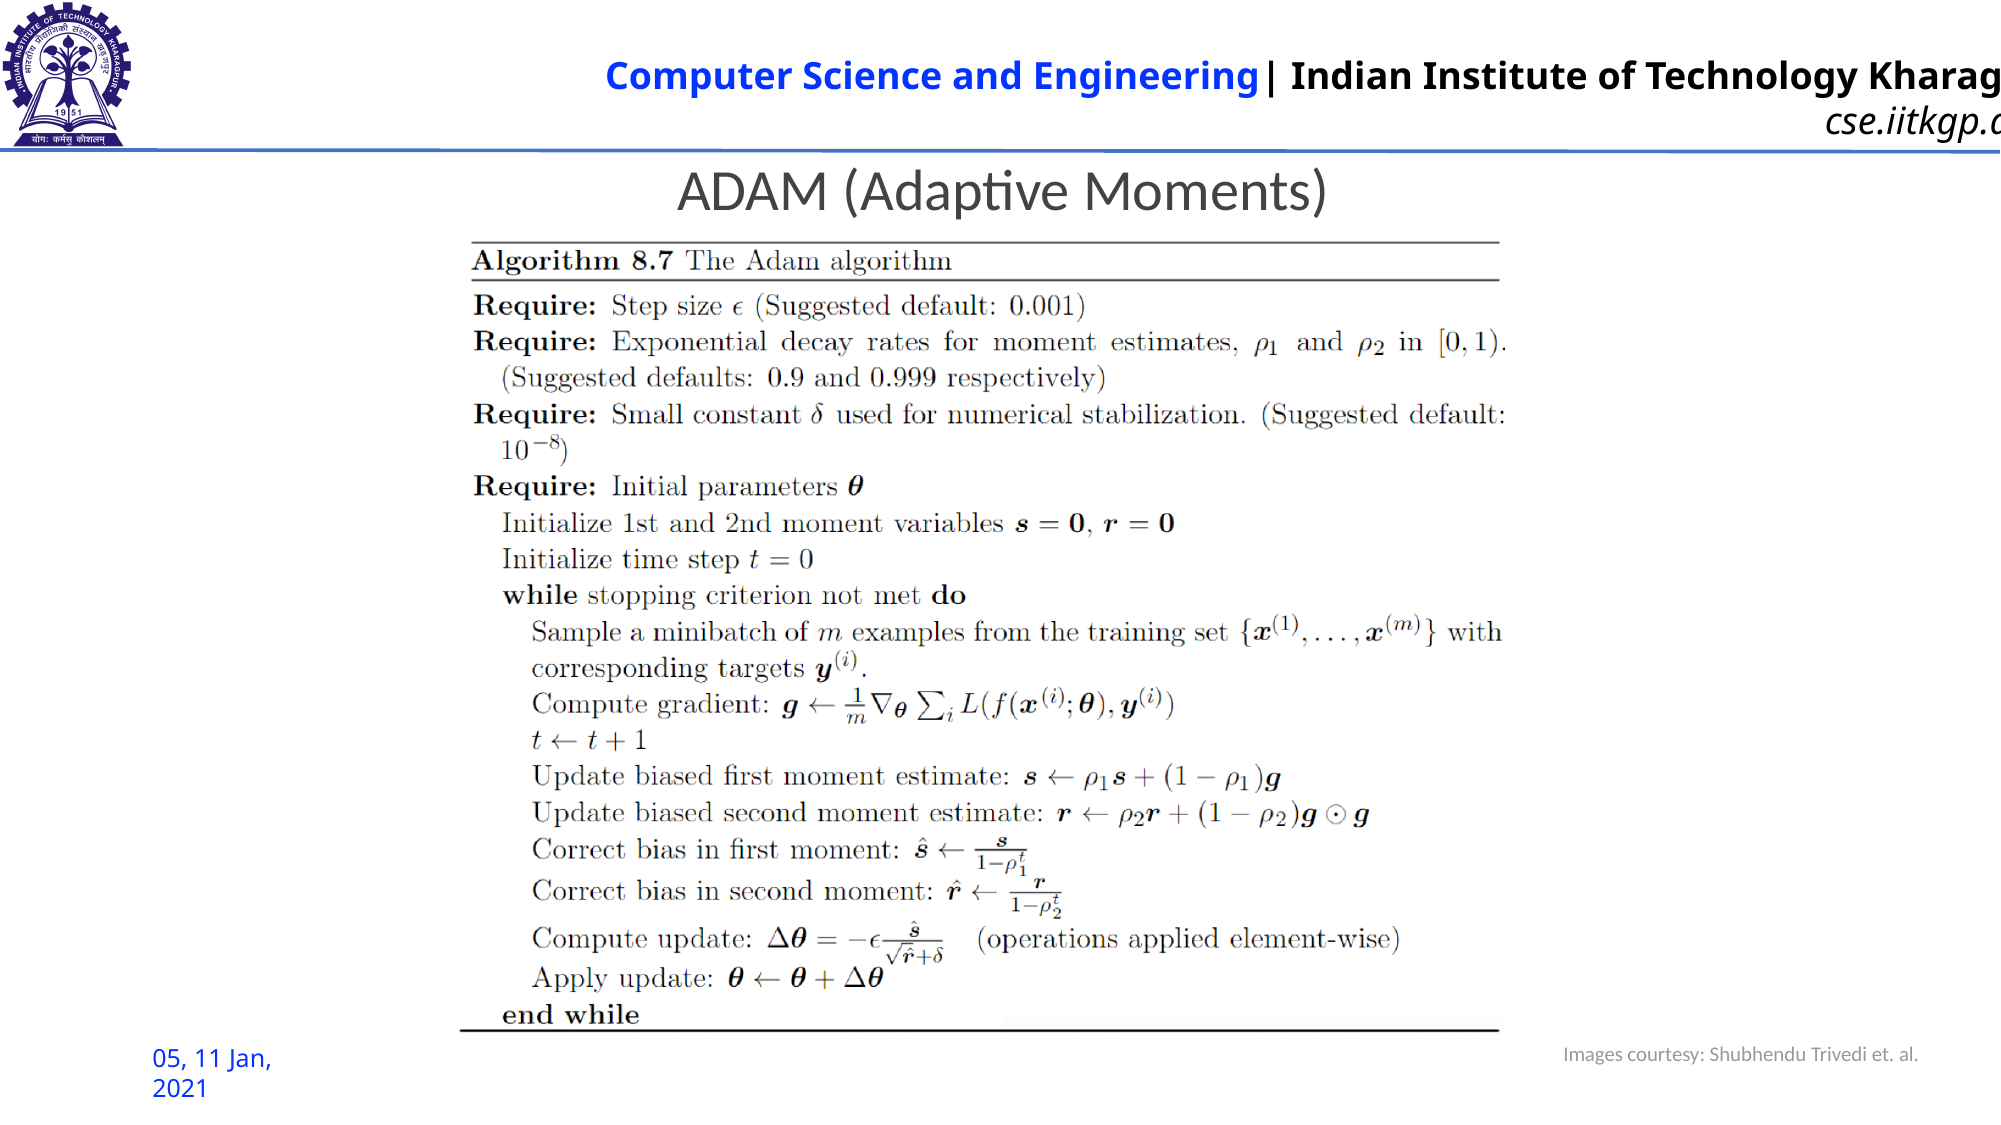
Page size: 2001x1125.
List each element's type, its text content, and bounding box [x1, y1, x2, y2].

picture [2, 2, 131, 147]
picture [439, 223, 1507, 1043]
text_box Images courtesy: Shubhendu Trivedi et. al. [1548, 1025, 1997, 1070]
text_box ADAM (Adaptive Moments) [305, 136, 1702, 232]
slide_number 05, 11 Jan, 2021 [137, 1042, 331, 1103]
